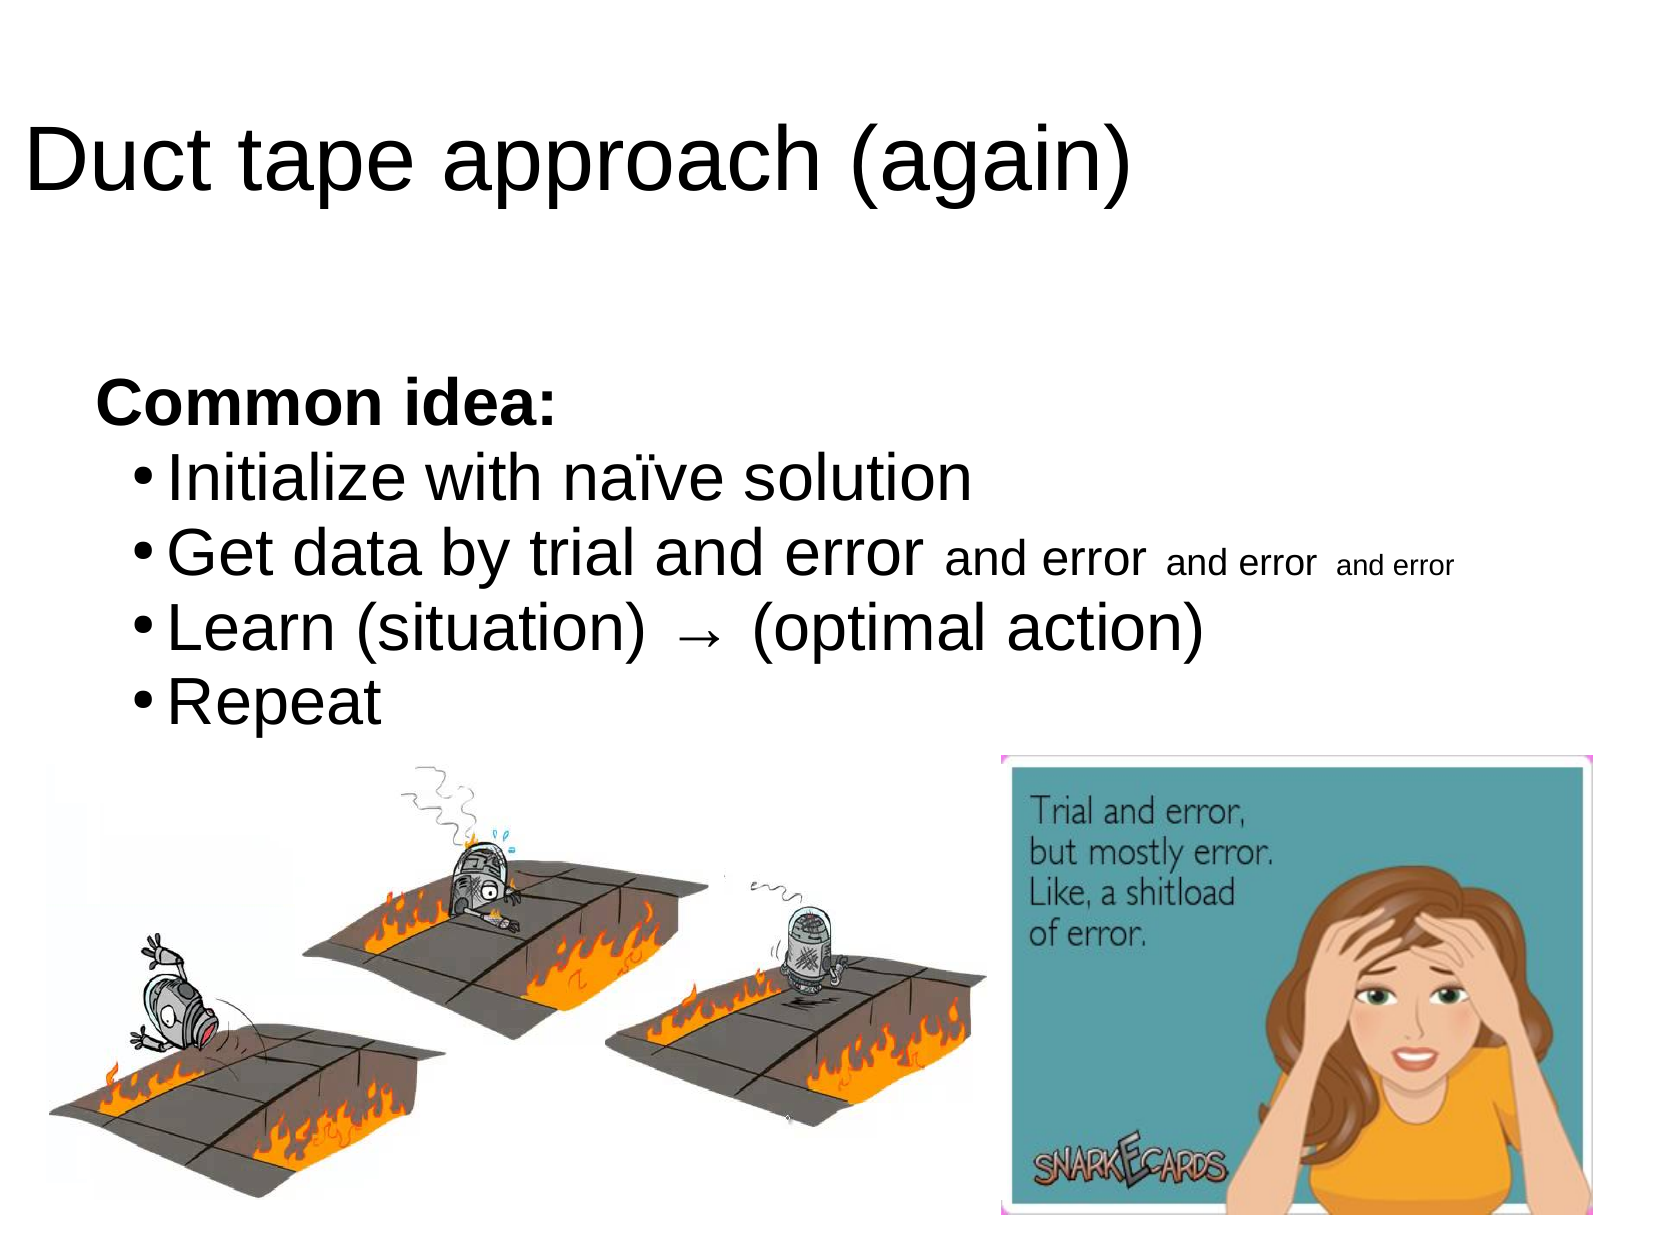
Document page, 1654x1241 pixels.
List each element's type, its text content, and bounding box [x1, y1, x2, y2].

text_box Common idea: Initialize with naïve solution Get data by trial and error and error and error and error Learn (situation) → (optimal action) Repeat [95, 290, 1617, 740]
picture [46, 755, 1593, 1215]
title Duct tape approach (again) [23, 55, 1512, 263]
